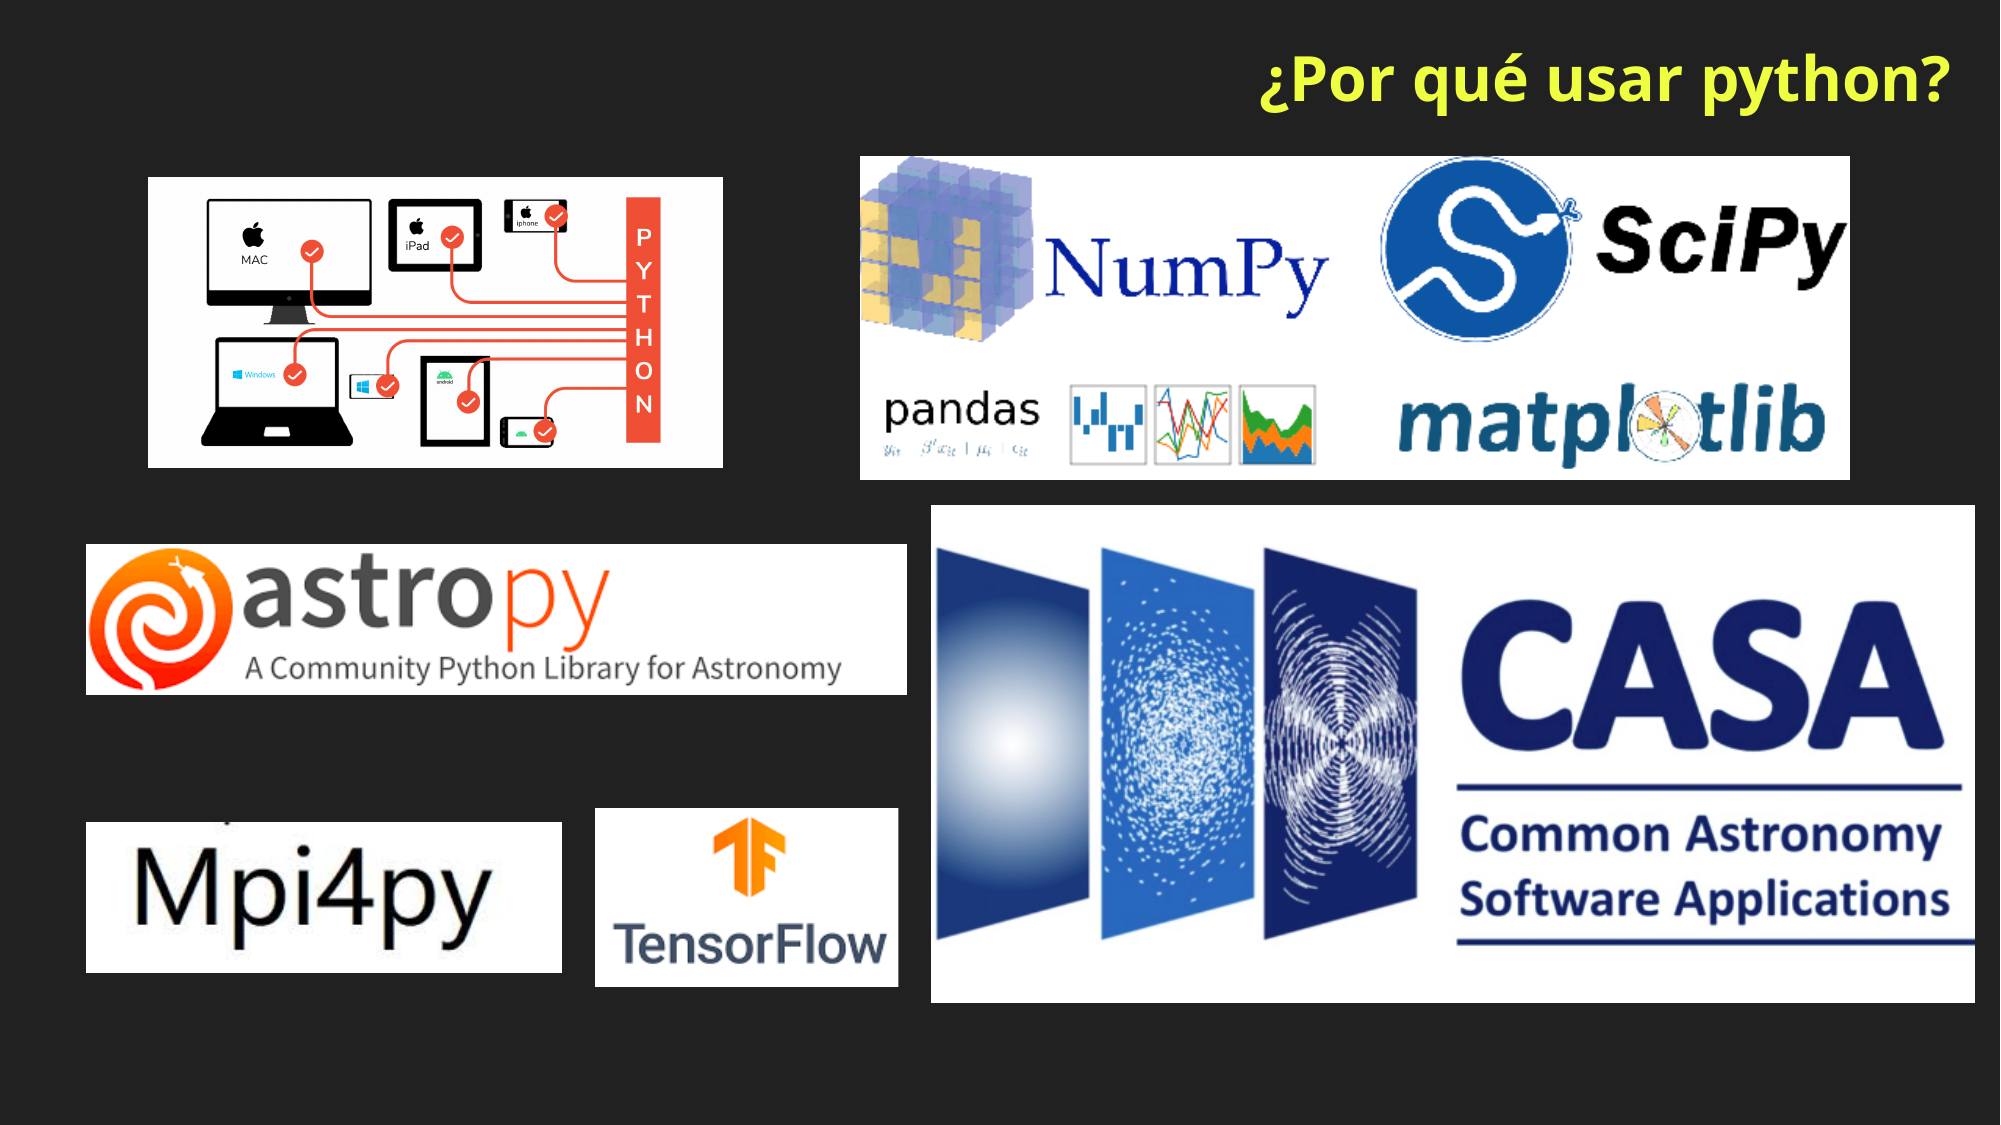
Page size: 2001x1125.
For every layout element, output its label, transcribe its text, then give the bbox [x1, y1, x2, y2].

picture [860, 156, 1850, 481]
picture [148, 177, 723, 469]
picture [86, 822, 562, 973]
picture [931, 505, 1975, 1003]
title ¿Por qué usar python? [48, 19, 1989, 132]
picture [86, 544, 907, 695]
picture [595, 808, 899, 987]
